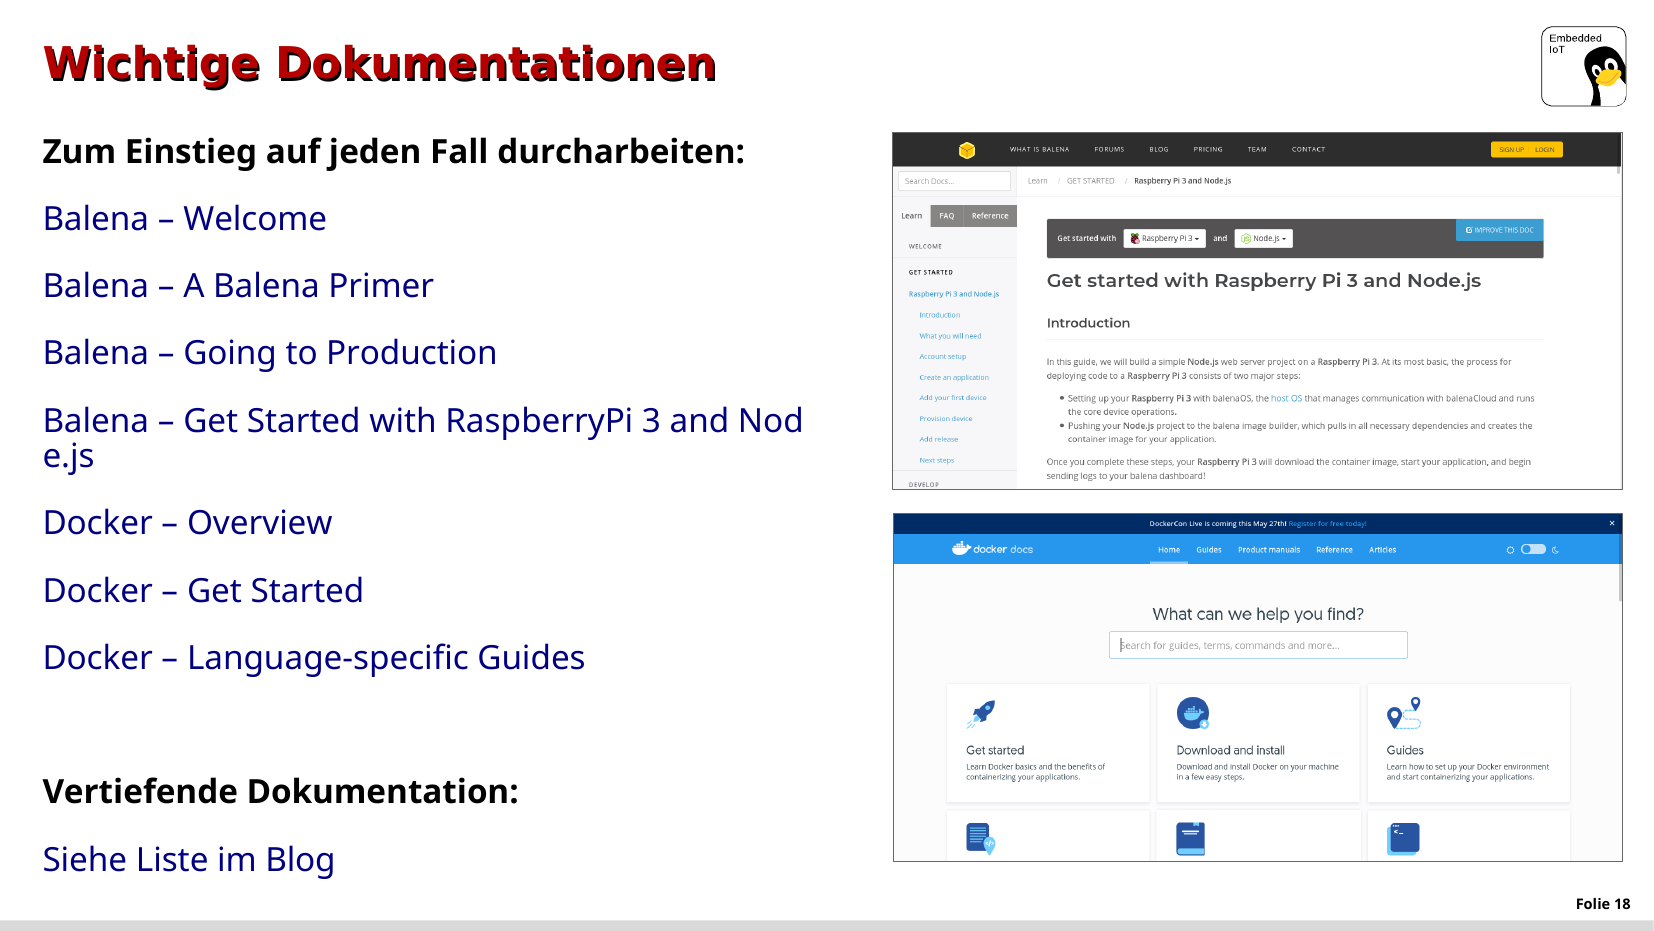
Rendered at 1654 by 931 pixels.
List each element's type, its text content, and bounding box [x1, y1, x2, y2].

picture [892, 132, 1622, 489]
picture [893, 513, 1622, 861]
list Zum Einstieg auf jeden Fall durcharbeiten: Balena – Welcome Balena – A Balena Primer Balena – Going to Production Balena – Get Started with RaspberryPi 3 and Node.js Docker – Overview Docker – Get Started Docker – Language-specific Guides Vertiefende Dokumentation: Siehe Liste im Blog [42, 127, 819, 893]
title Wichtige Dokumentationen [42, 21, 1601, 107]
